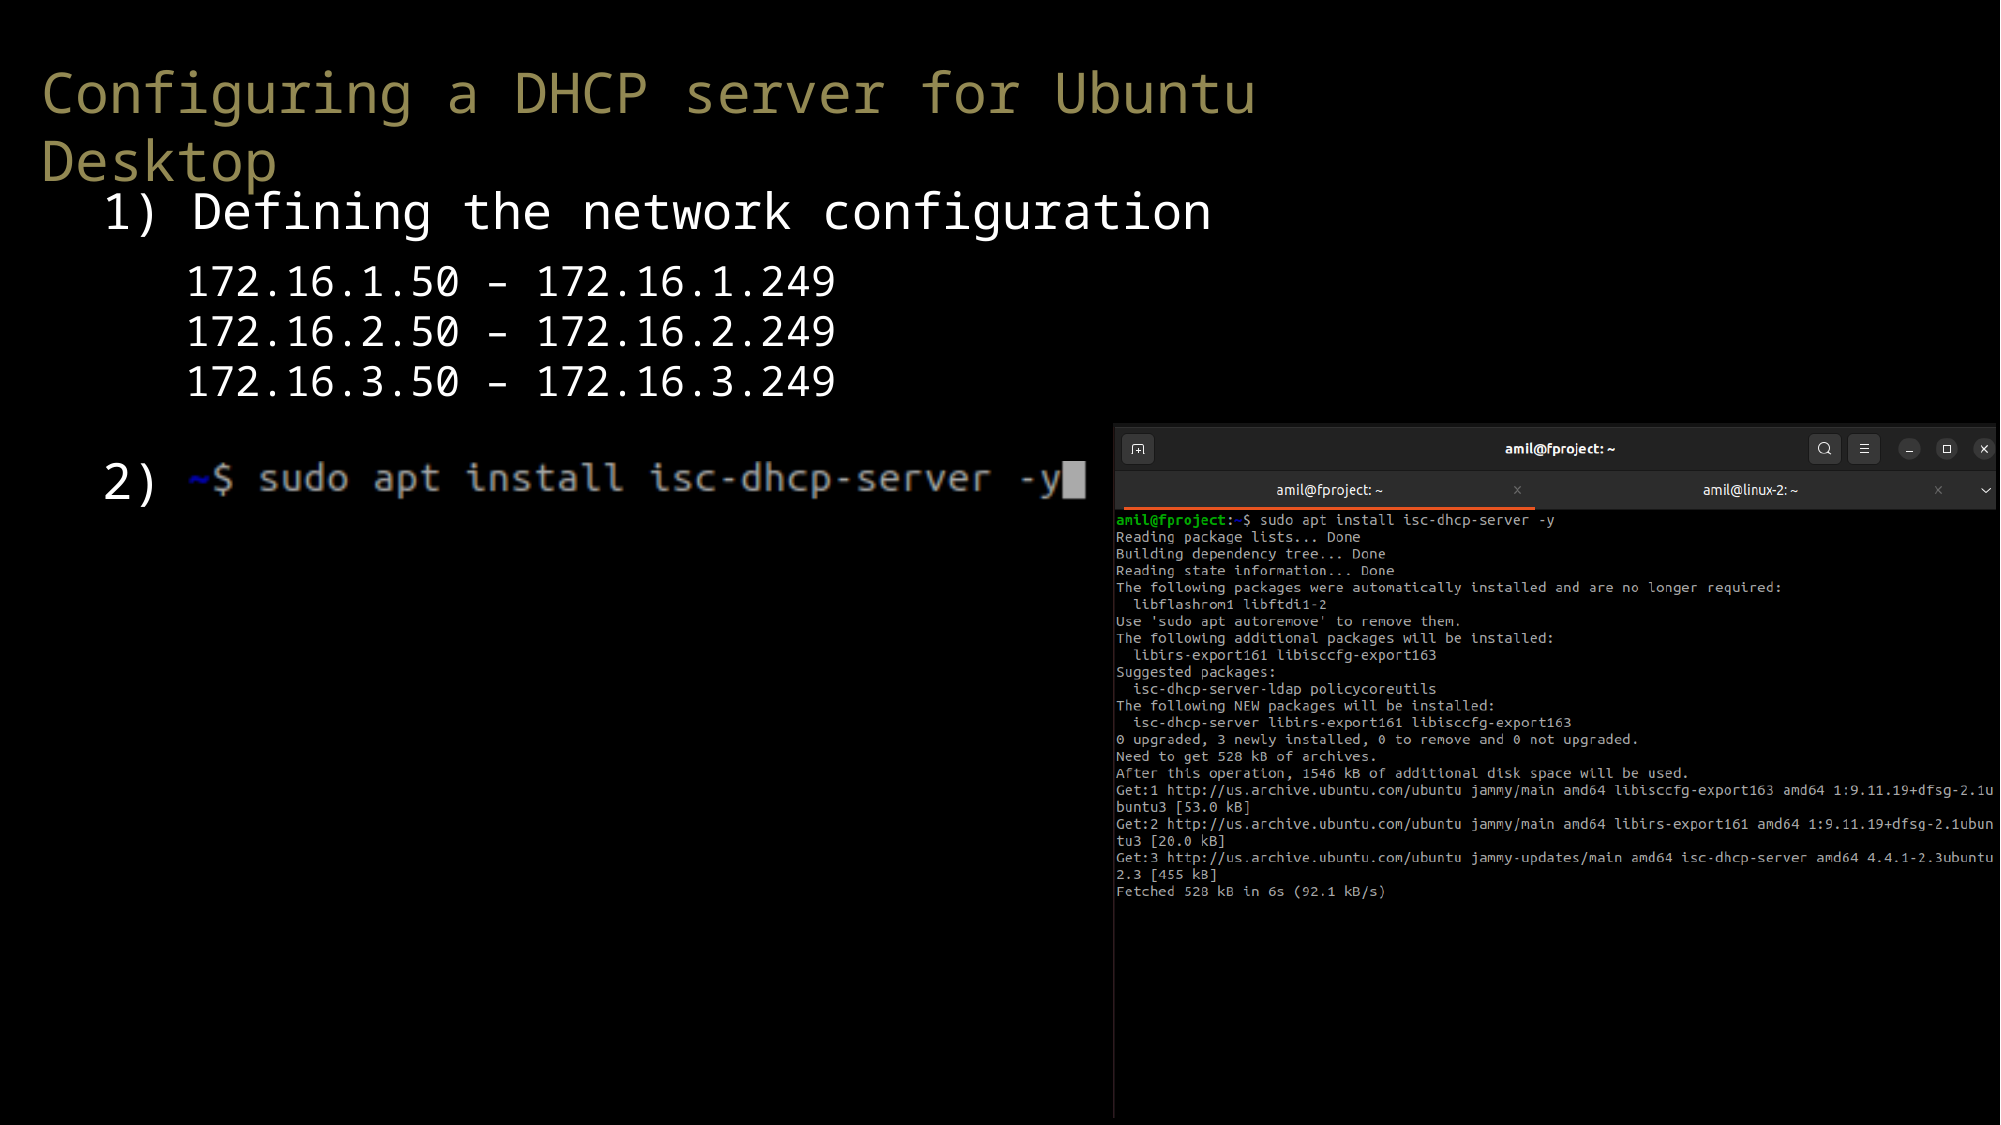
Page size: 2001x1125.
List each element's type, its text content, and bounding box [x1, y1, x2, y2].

text_box 172.16.1.50 – 172.16.1.249 172.16.2.50 – 172.16.2.249 172.16.3.50 – 172.16.3.249 [170, 247, 1183, 413]
text_box 2) [87, 441, 458, 517]
text_box 1) Defining the network configuration [87, 171, 1566, 247]
picture [187, 423, 1996, 1118]
text_box Configuring a DHCP server for Ubuntu Desktop [26, 49, 1528, 201]
